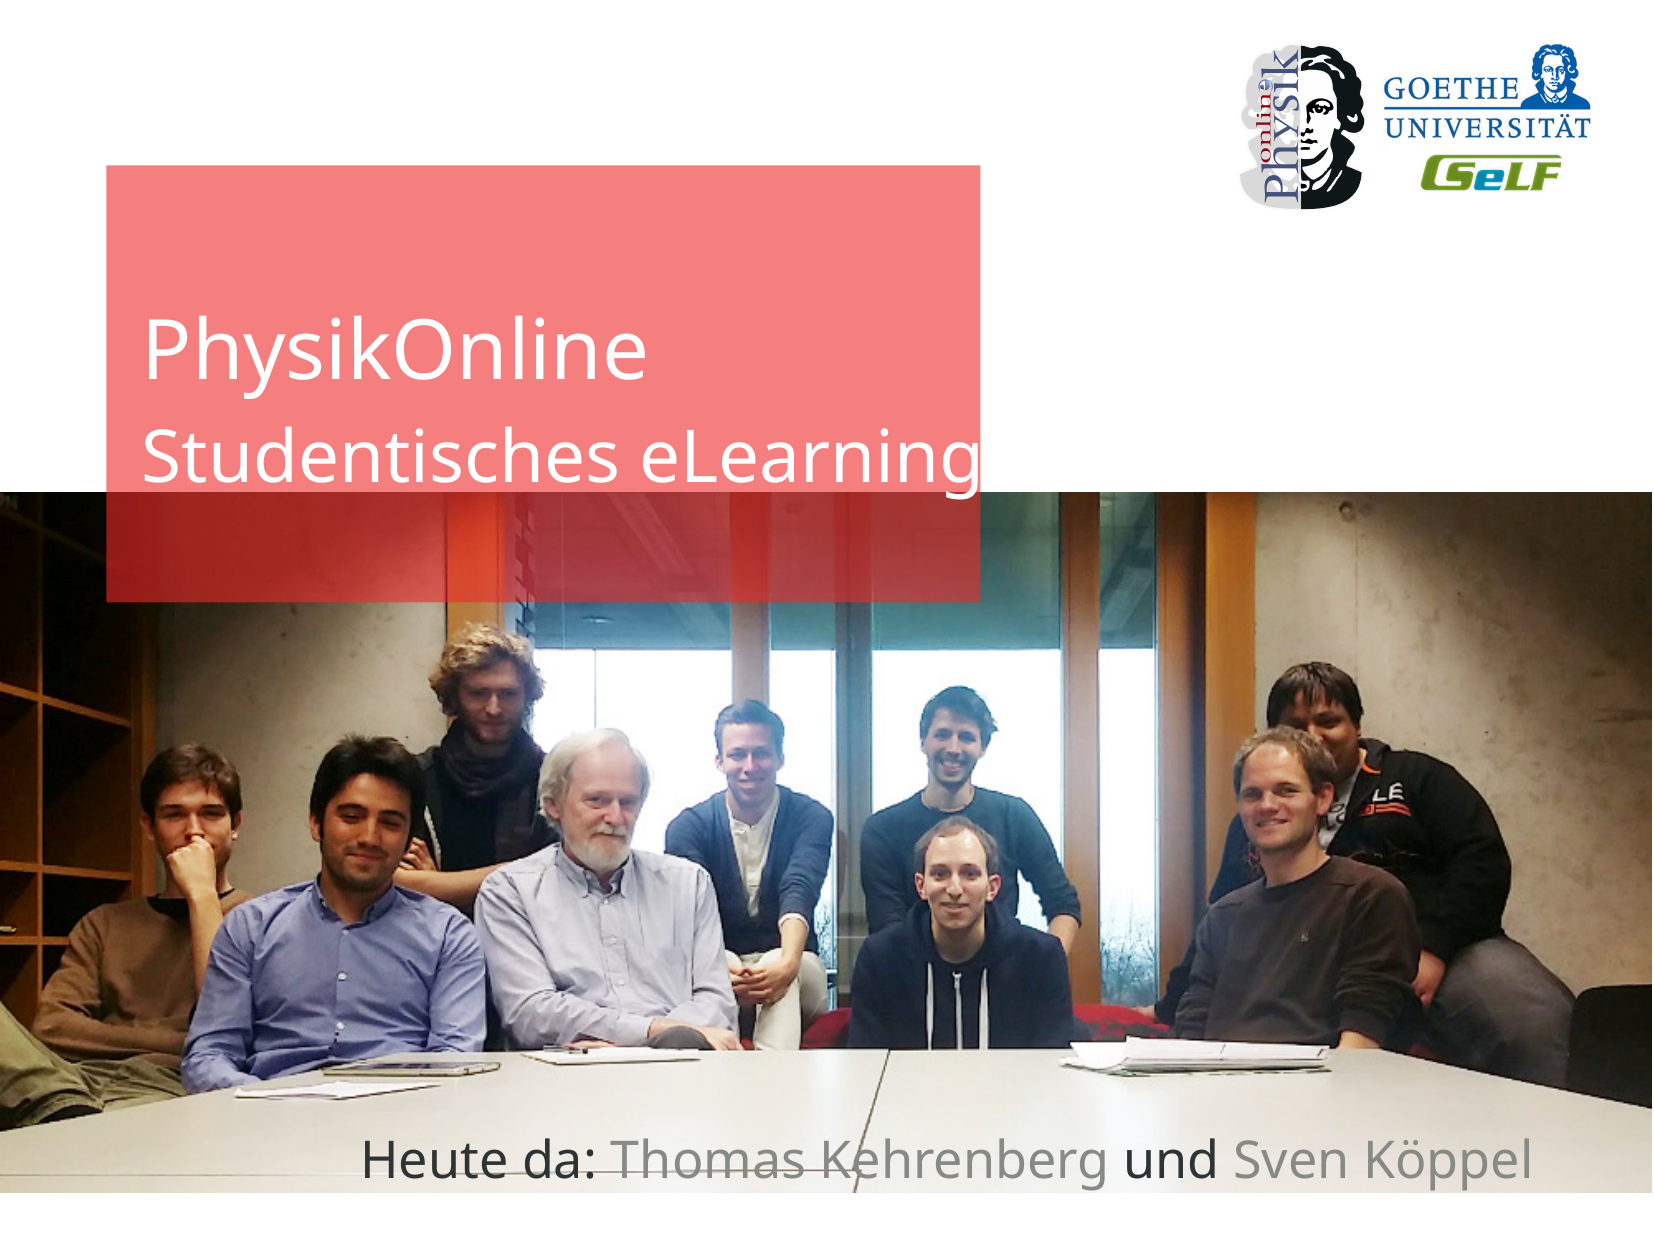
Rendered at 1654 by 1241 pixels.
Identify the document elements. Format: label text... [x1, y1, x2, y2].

picture [0, 492, 1652, 1193]
text_box PhysikOnline Studentisches eLearning [127, 283, 981, 745]
text_box [106, 165, 981, 603]
picture [1379, 39, 1595, 194]
picture [1236, 41, 1368, 213]
text_box Heute da: Thomas Kehrenberg und Sven Köppel [345, 1116, 1308, 1183]
